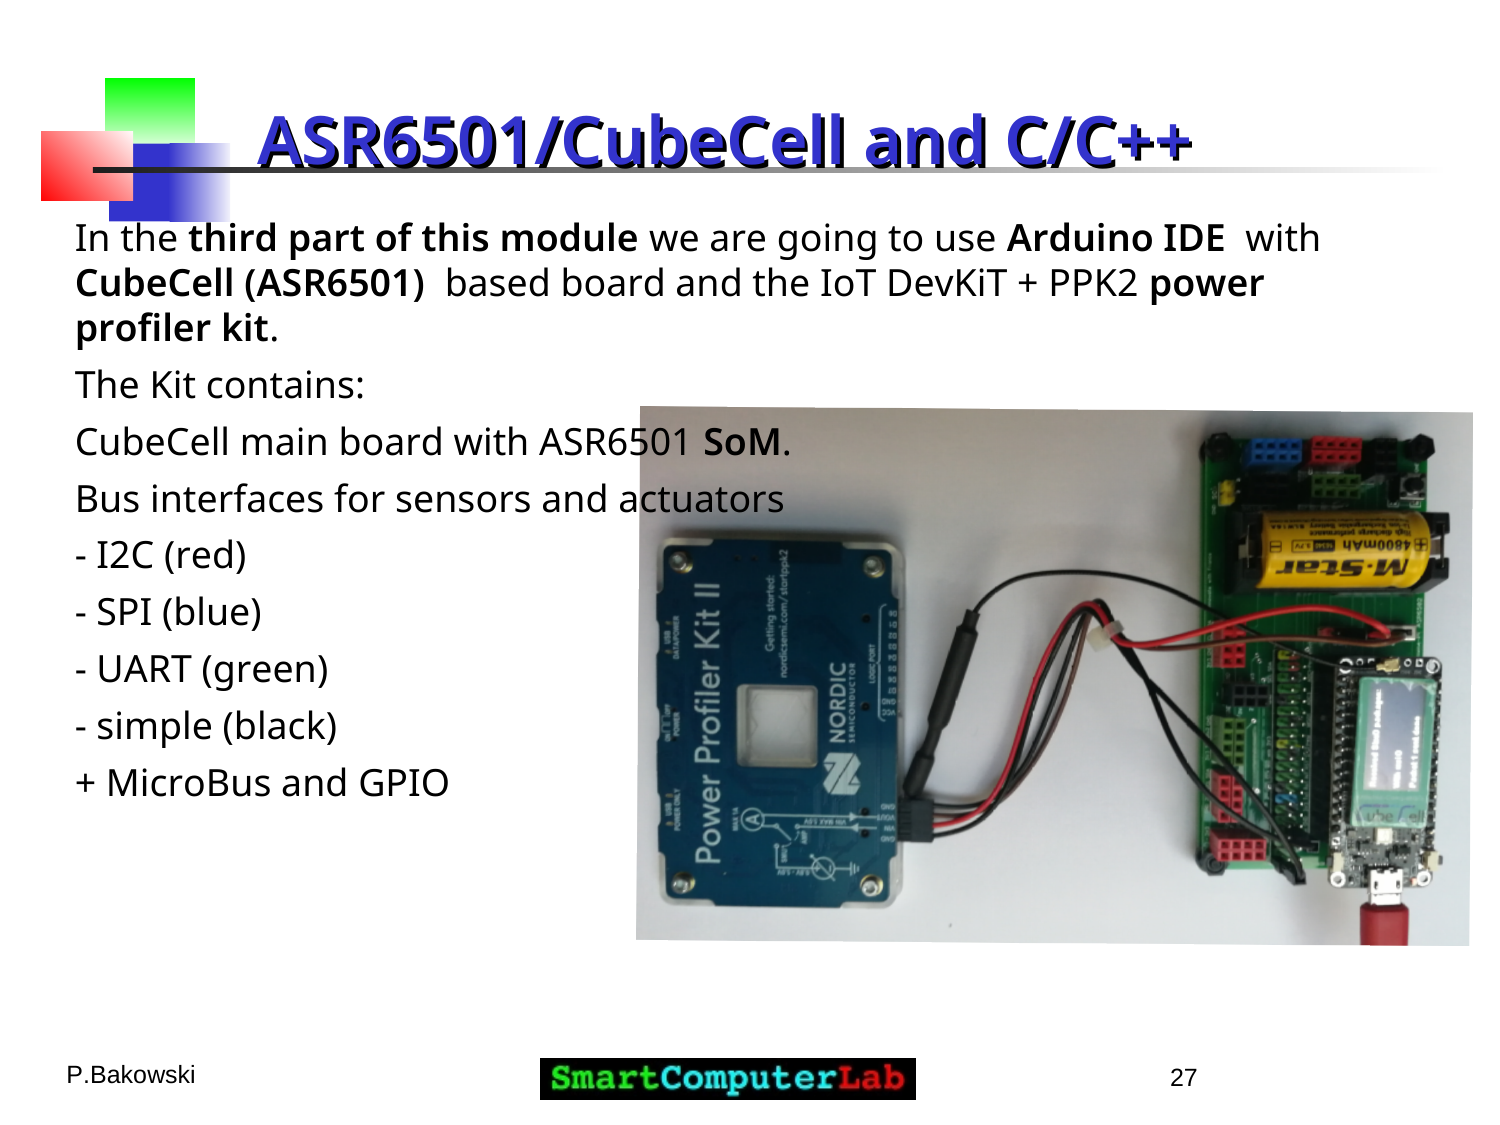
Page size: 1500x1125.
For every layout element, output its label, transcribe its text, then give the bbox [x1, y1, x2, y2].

title ASR6501/CubeCell and C/C++ [130, 10, 1321, 186]
picture [1396, 411, 1473, 946]
text_box In the third part of this module we are going to use Arduino IDE with CubeCell (ASR6501) based board and the IoT DevKiT + PPK2 power profiler kit. The Kit contains: CubeCell main board with ASR6501 SoM. Bus interfaces for sensors and actuators - I2C (red) - SPI (blue) - UART (green) - simple (black) + MicroBus and GPIO [60, 206, 1396, 976]
picture [540, 1058, 916, 1100]
